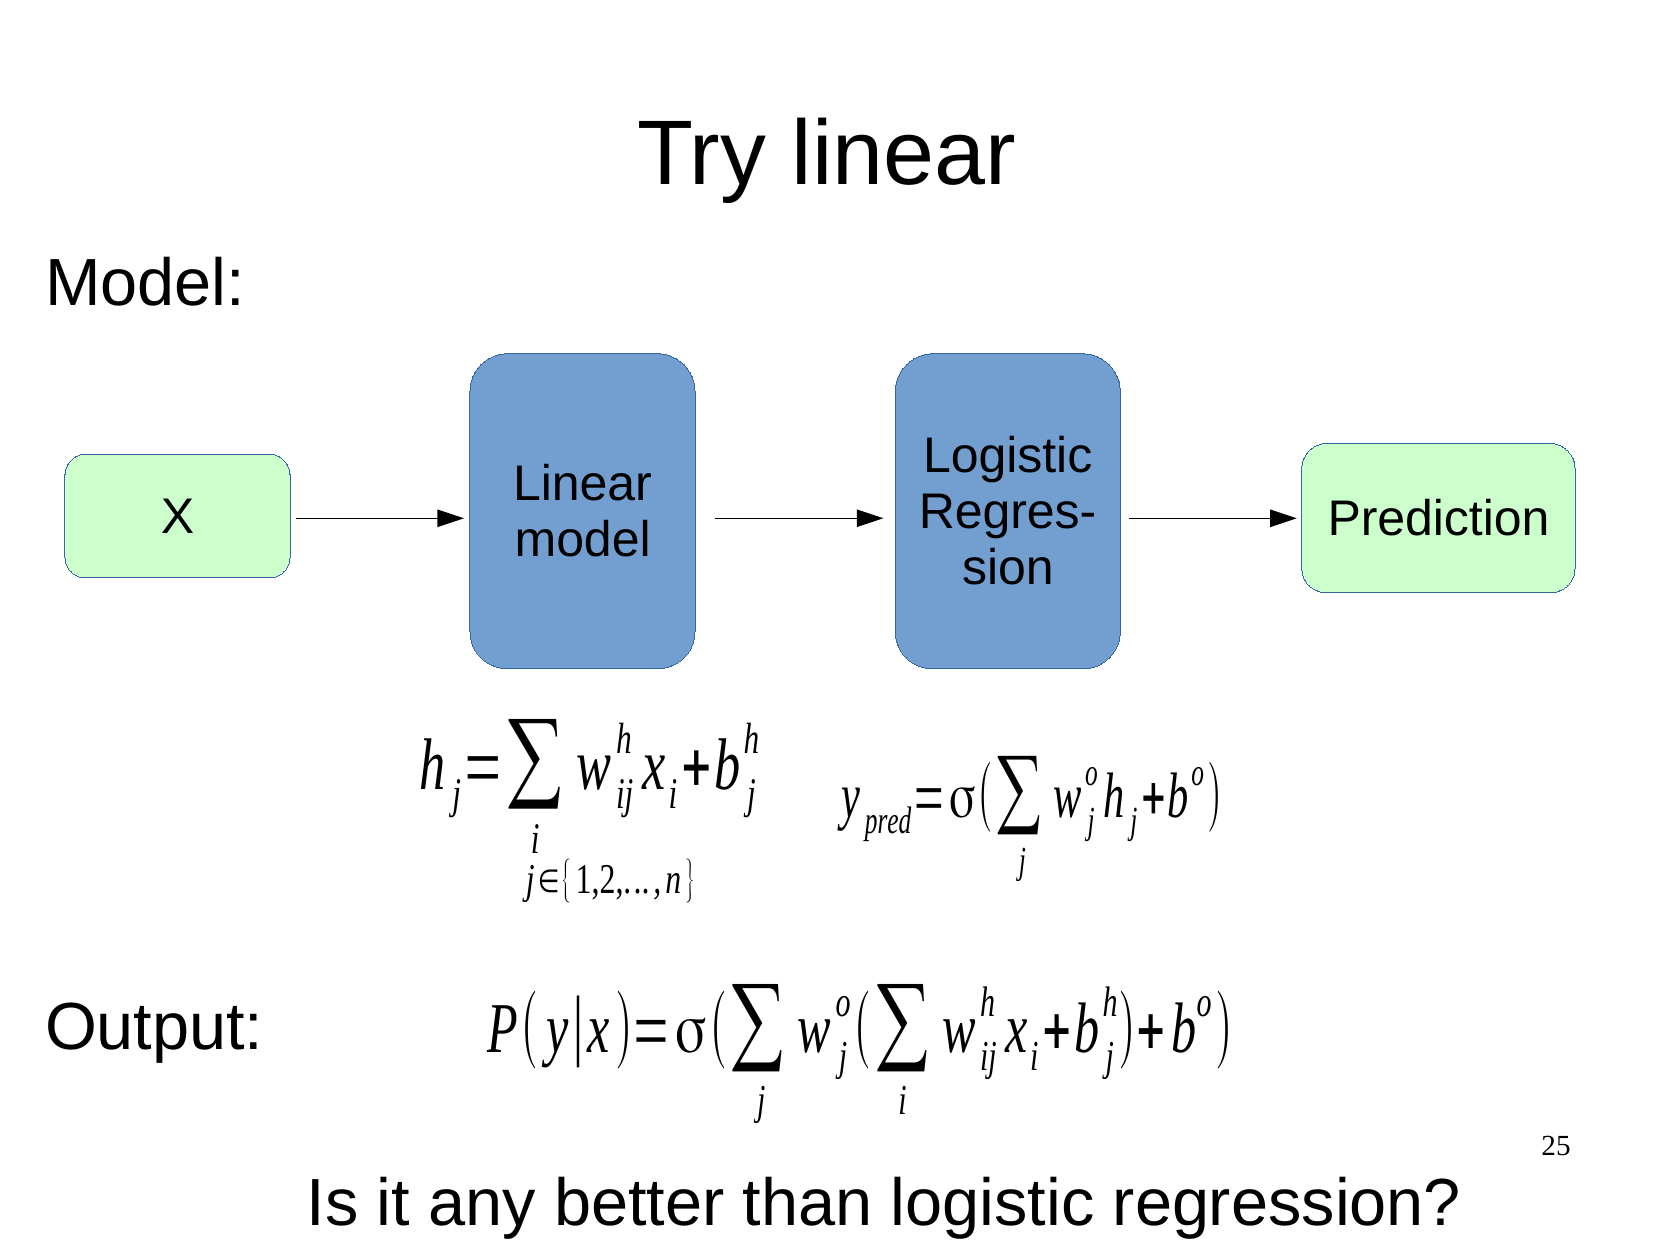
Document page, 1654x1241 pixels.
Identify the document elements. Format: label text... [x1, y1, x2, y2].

text_box X [64, 454, 291, 578]
text_box Logistic Regres- sion [895, 353, 1121, 669]
chart [406, 711, 772, 906]
chart [471, 976, 1245, 1124]
text_box Output: [45, 989, 366, 1065]
text_box Linear model [469, 353, 696, 669]
text_box Model: [45, 230, 676, 334]
title Try linear [82, 49, 1571, 257]
text_box Prediction [1301, 443, 1576, 593]
chart [825, 748, 1232, 881]
text_box Is it any better than logistic regression? [306, 1165, 1537, 1241]
